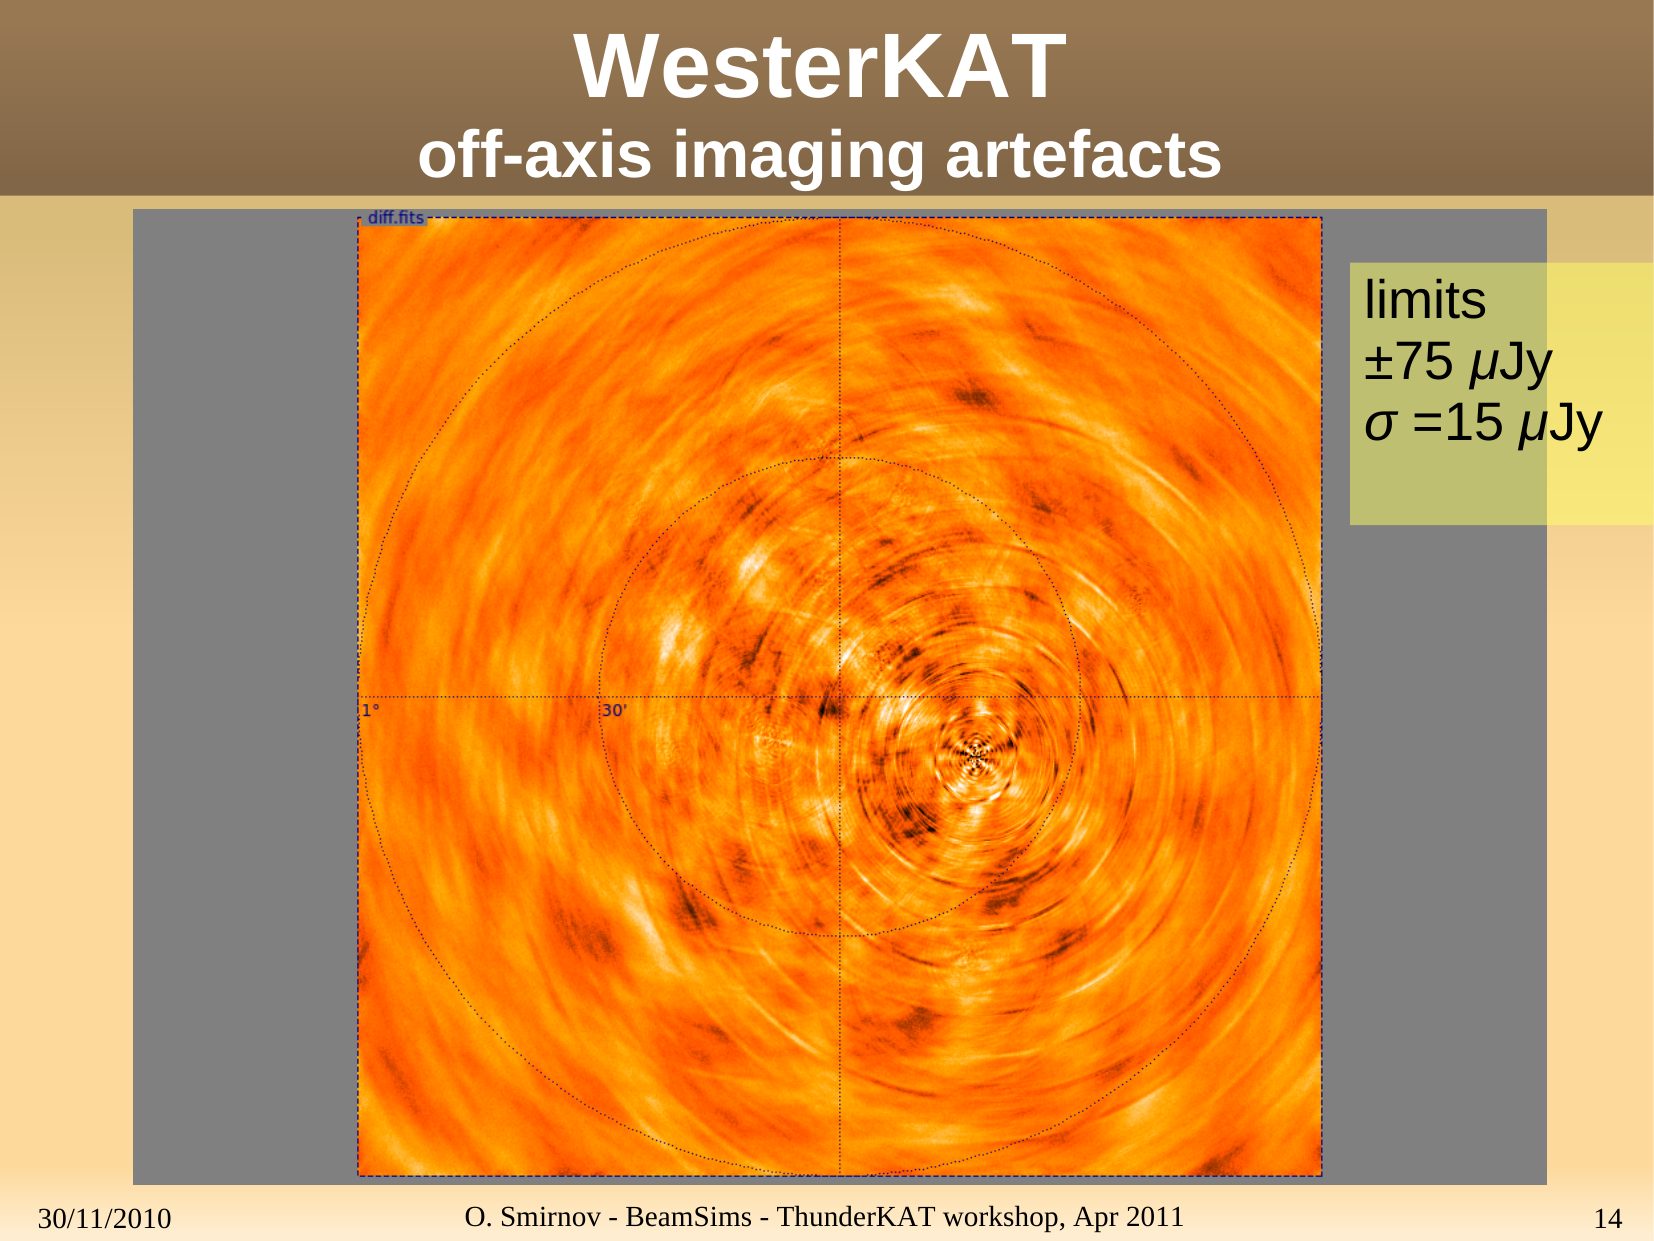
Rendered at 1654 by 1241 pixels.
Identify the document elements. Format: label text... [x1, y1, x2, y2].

picture [0, 0, 1654, 1241]
title WesterKAT off-axis imaging artefacts [76, 0, 1565, 208]
text_box limits ±75 μJy σ =15 μJy [1350, 262, 1654, 526]
